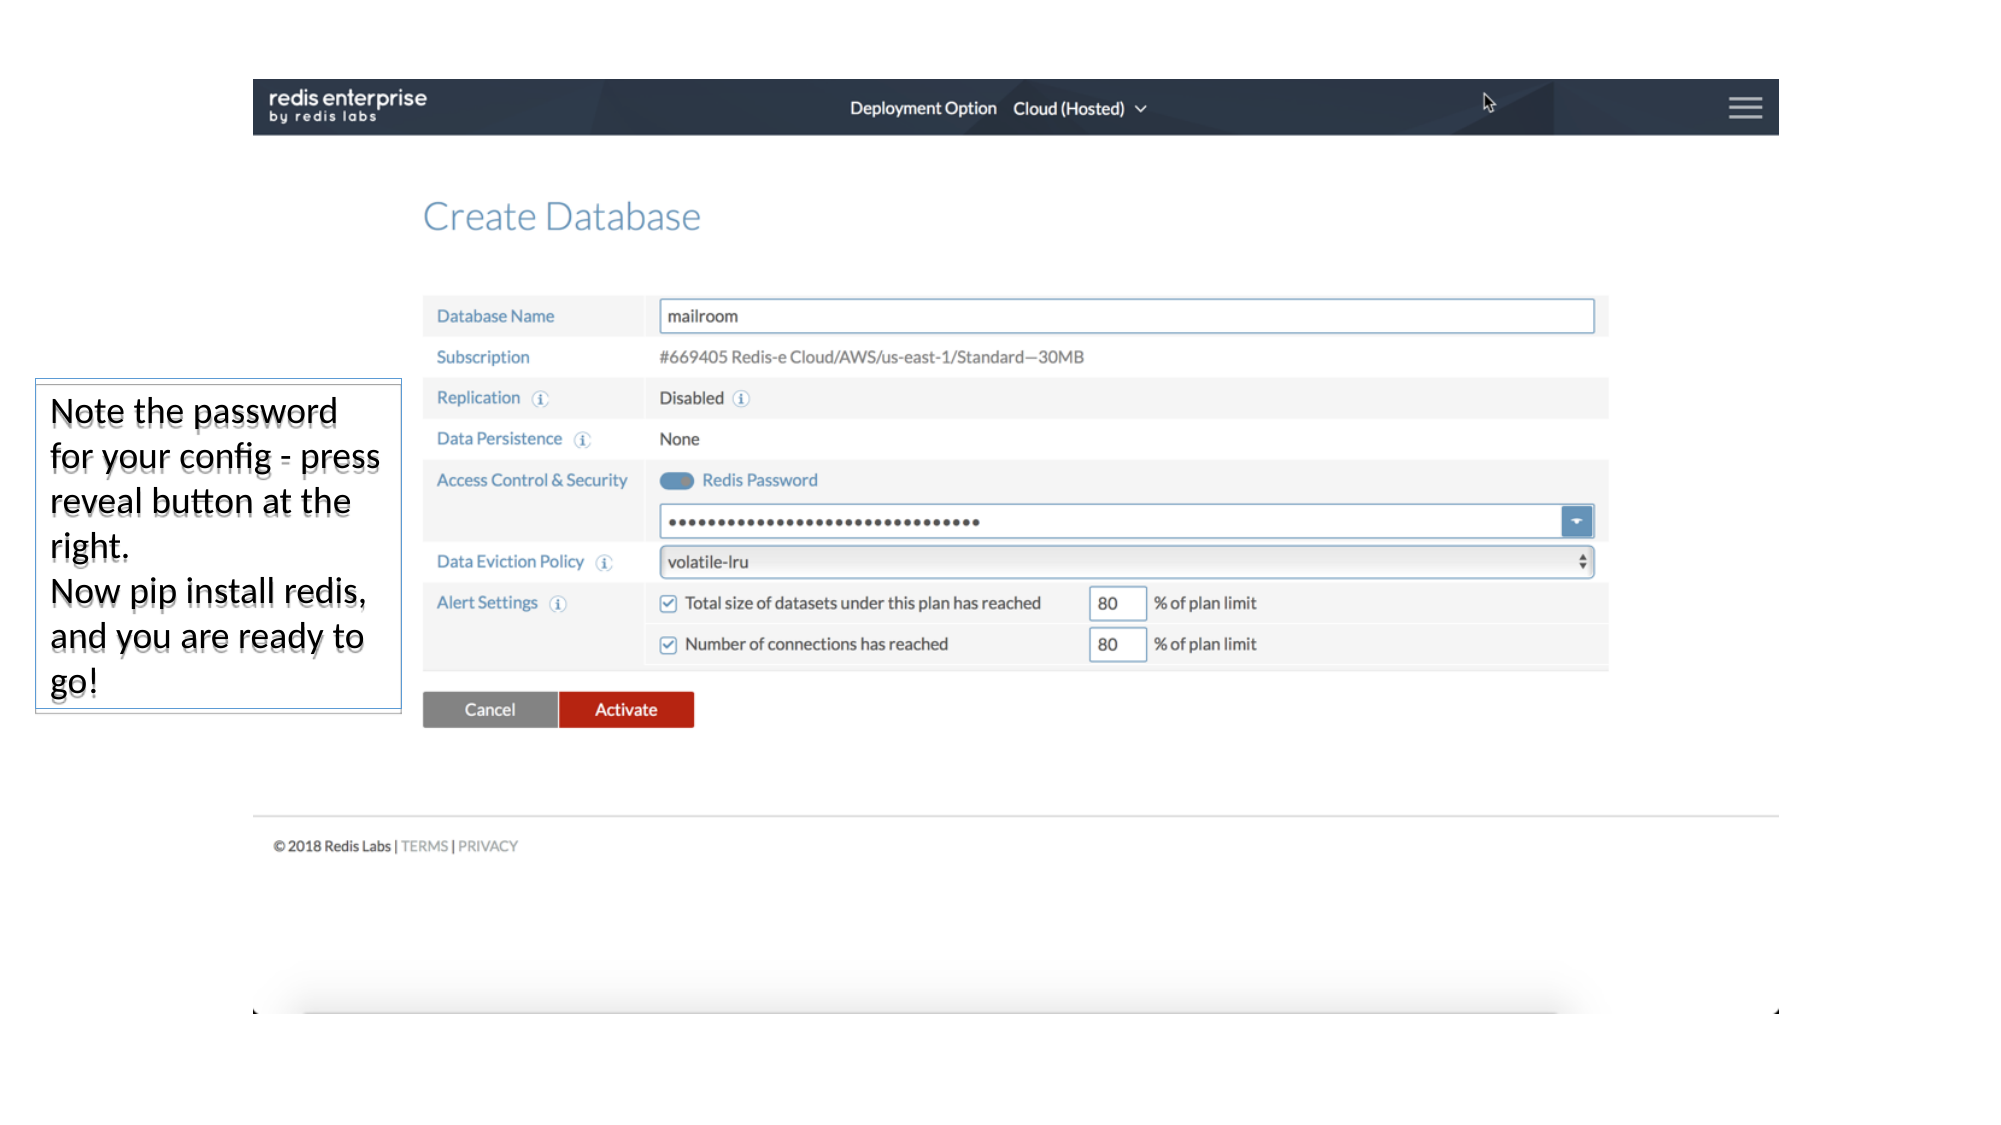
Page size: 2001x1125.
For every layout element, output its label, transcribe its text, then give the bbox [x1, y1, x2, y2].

text_box Note the password for your config - press reveal button at the right. Now pip install redis, and you are ready to go! [35, 378, 402, 709]
picture [253, 79, 1779, 1014]
